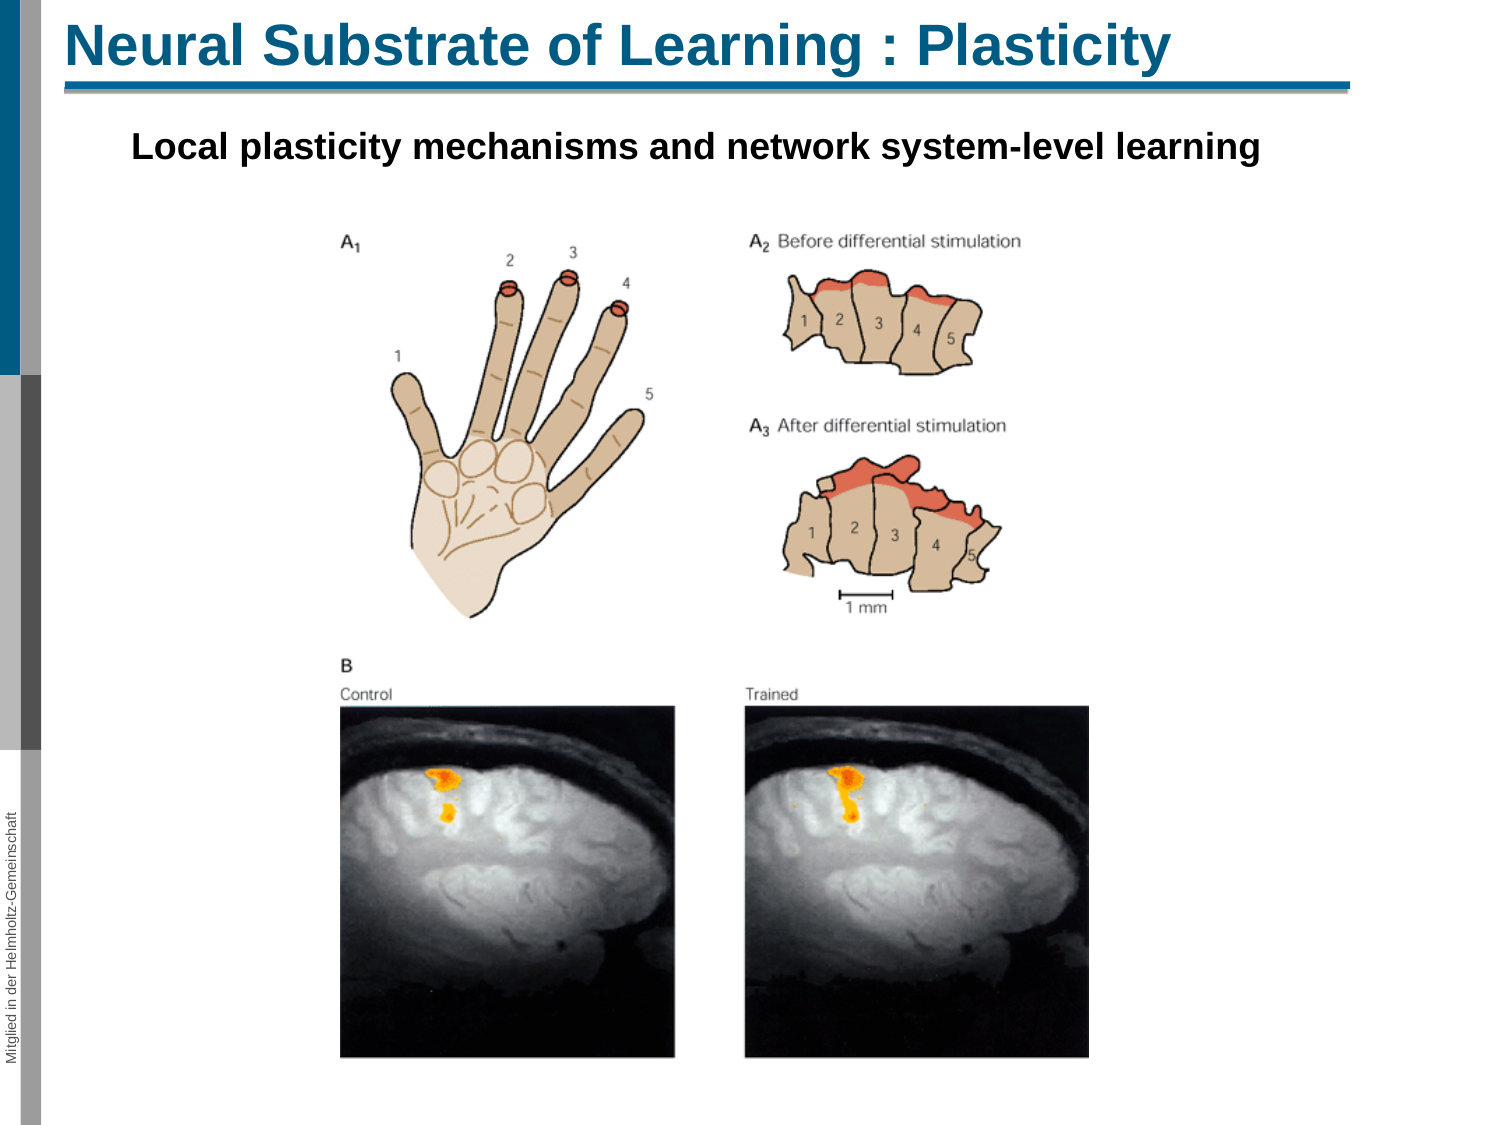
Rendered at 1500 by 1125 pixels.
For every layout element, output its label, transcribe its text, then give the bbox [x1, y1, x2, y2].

text_box Neural Substrate of Learning : Plasticity [64, 7, 1440, 102]
text_box Local plasticity mechanisms and network system-level learning [116, 117, 1306, 175]
picture [340, 233, 1089, 1059]
